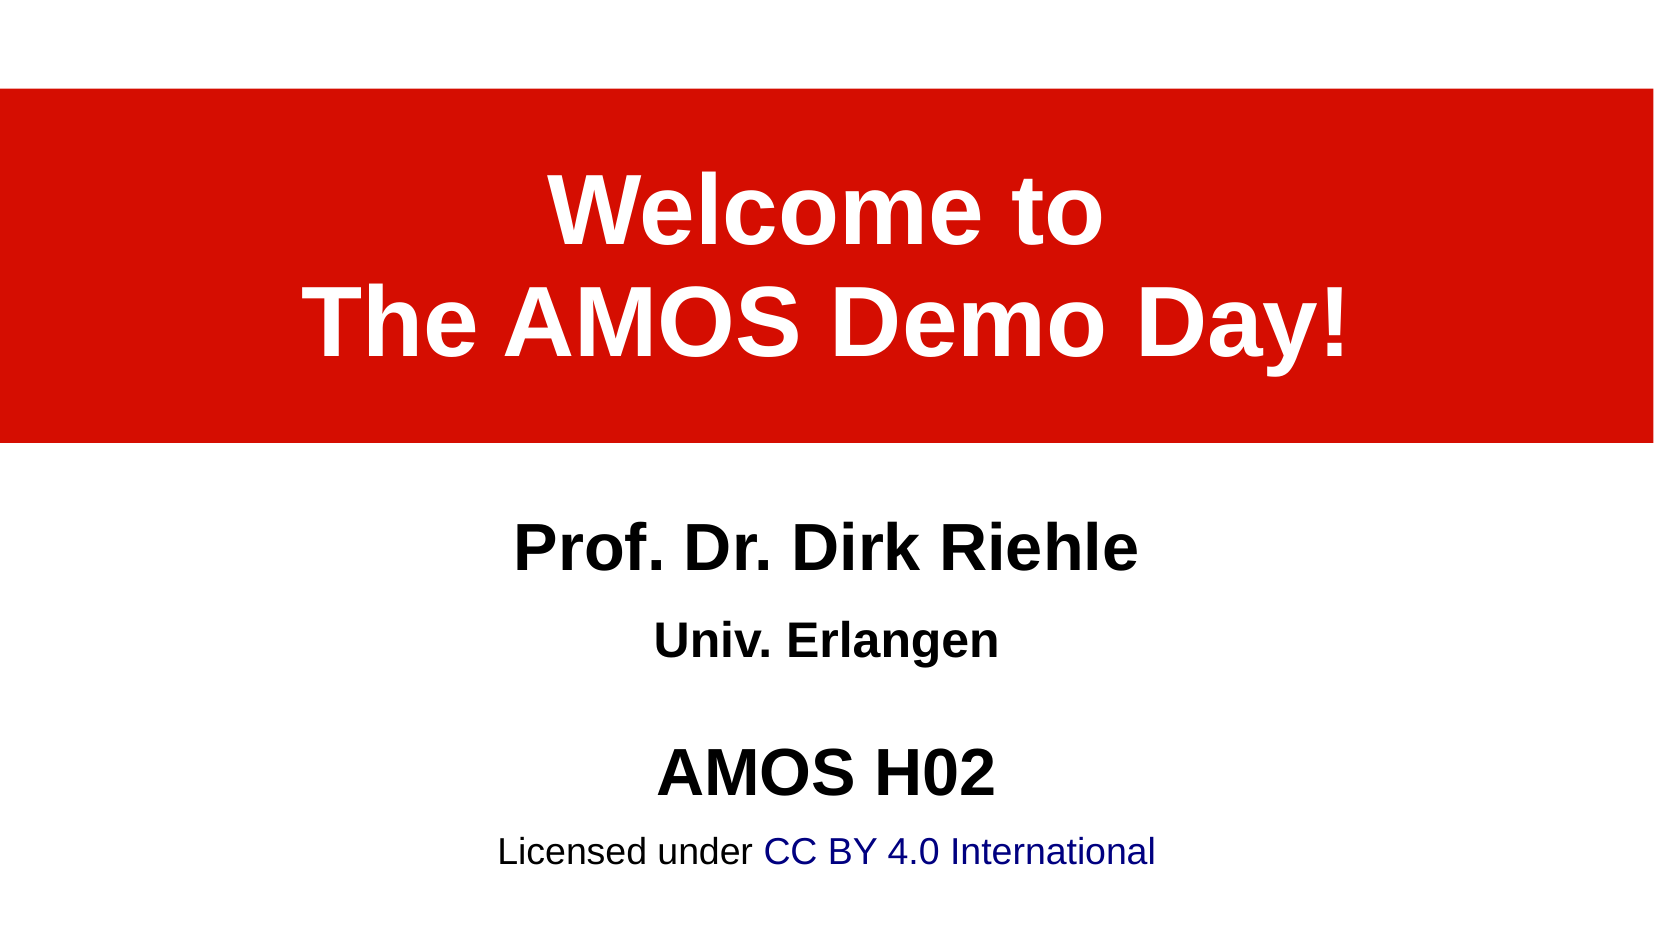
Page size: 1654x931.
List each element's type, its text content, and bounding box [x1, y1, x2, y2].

title Welcome to The AMOS Demo Day! [0, 88, 1654, 443]
subtitle Prof. Dr. Dirk Riehle Univ. Erlangen AMOS H02 Licensed under CC BY 4.0 International [29, 472, 1625, 886]
